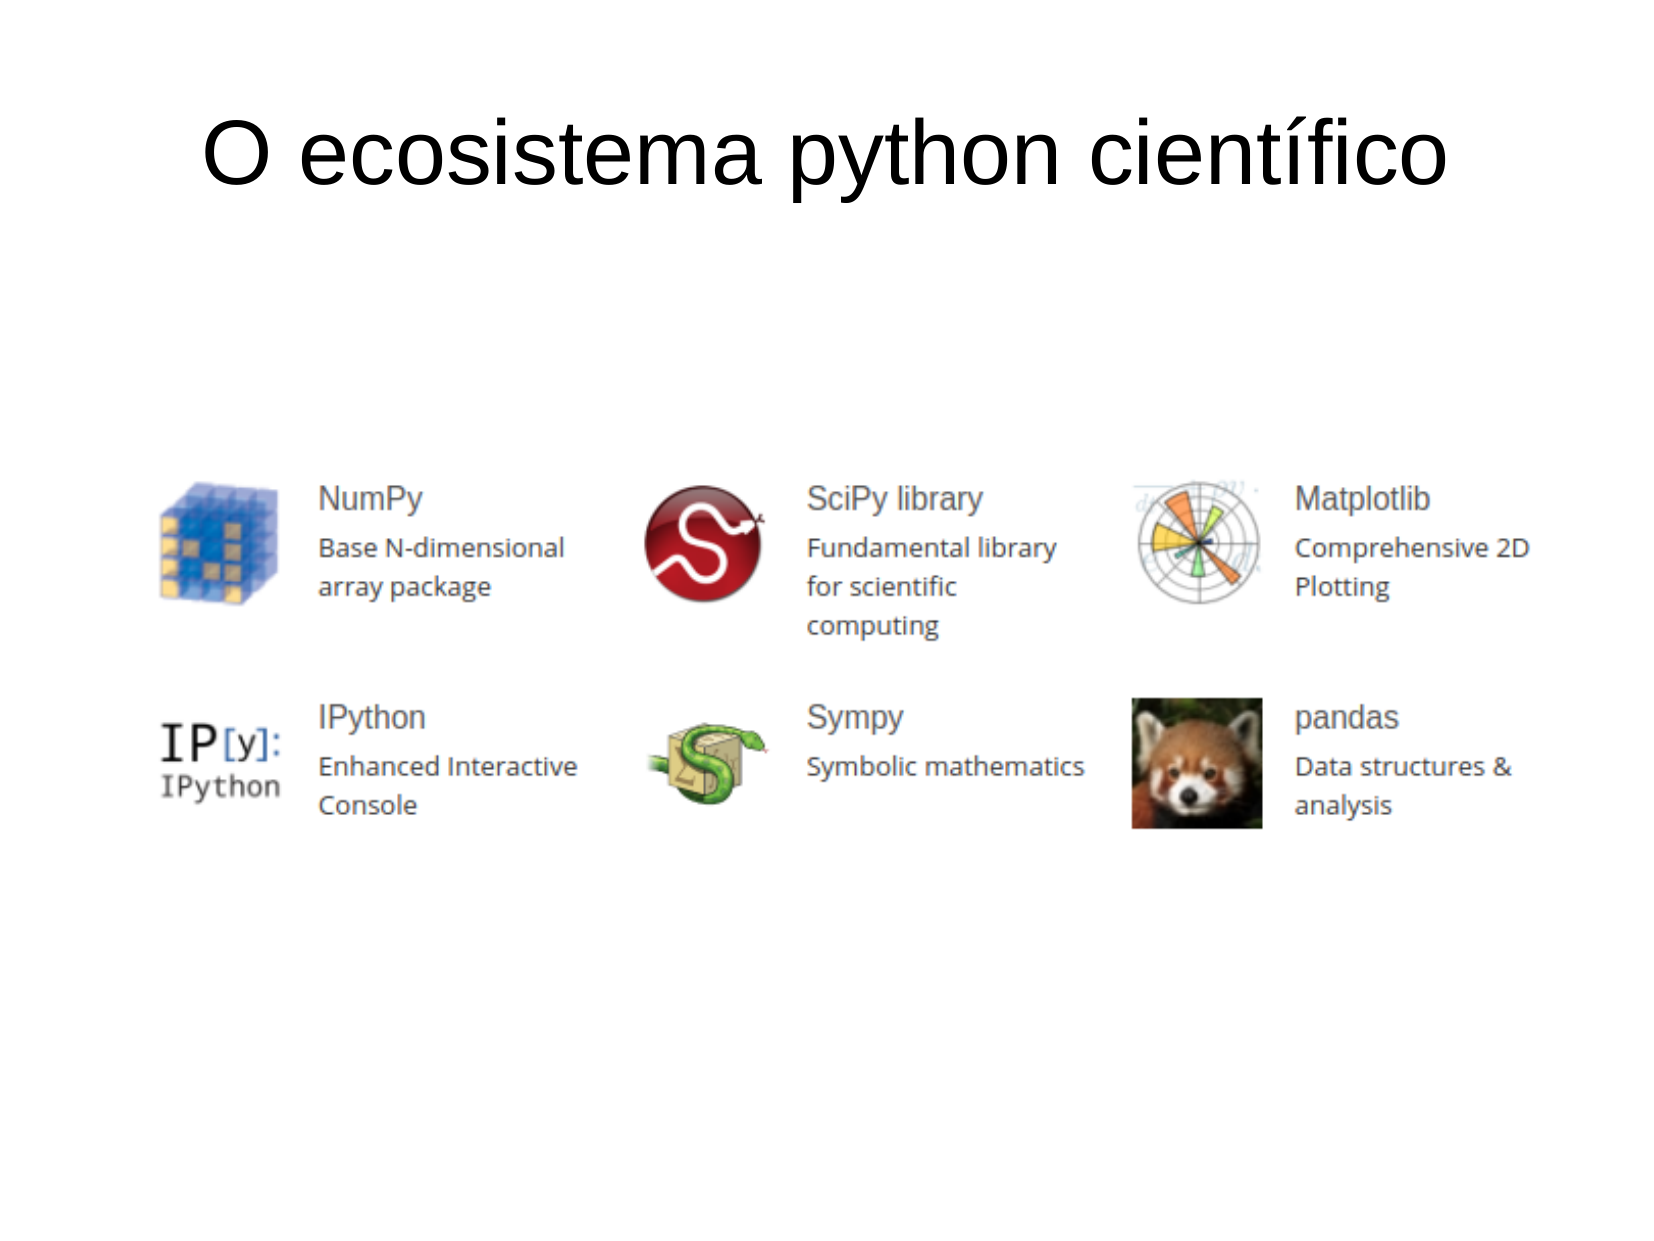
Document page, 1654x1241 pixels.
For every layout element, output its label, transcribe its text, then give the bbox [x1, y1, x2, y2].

picture [82, 437, 1571, 862]
title O ecosistema python científico [82, 101, 1571, 205]
